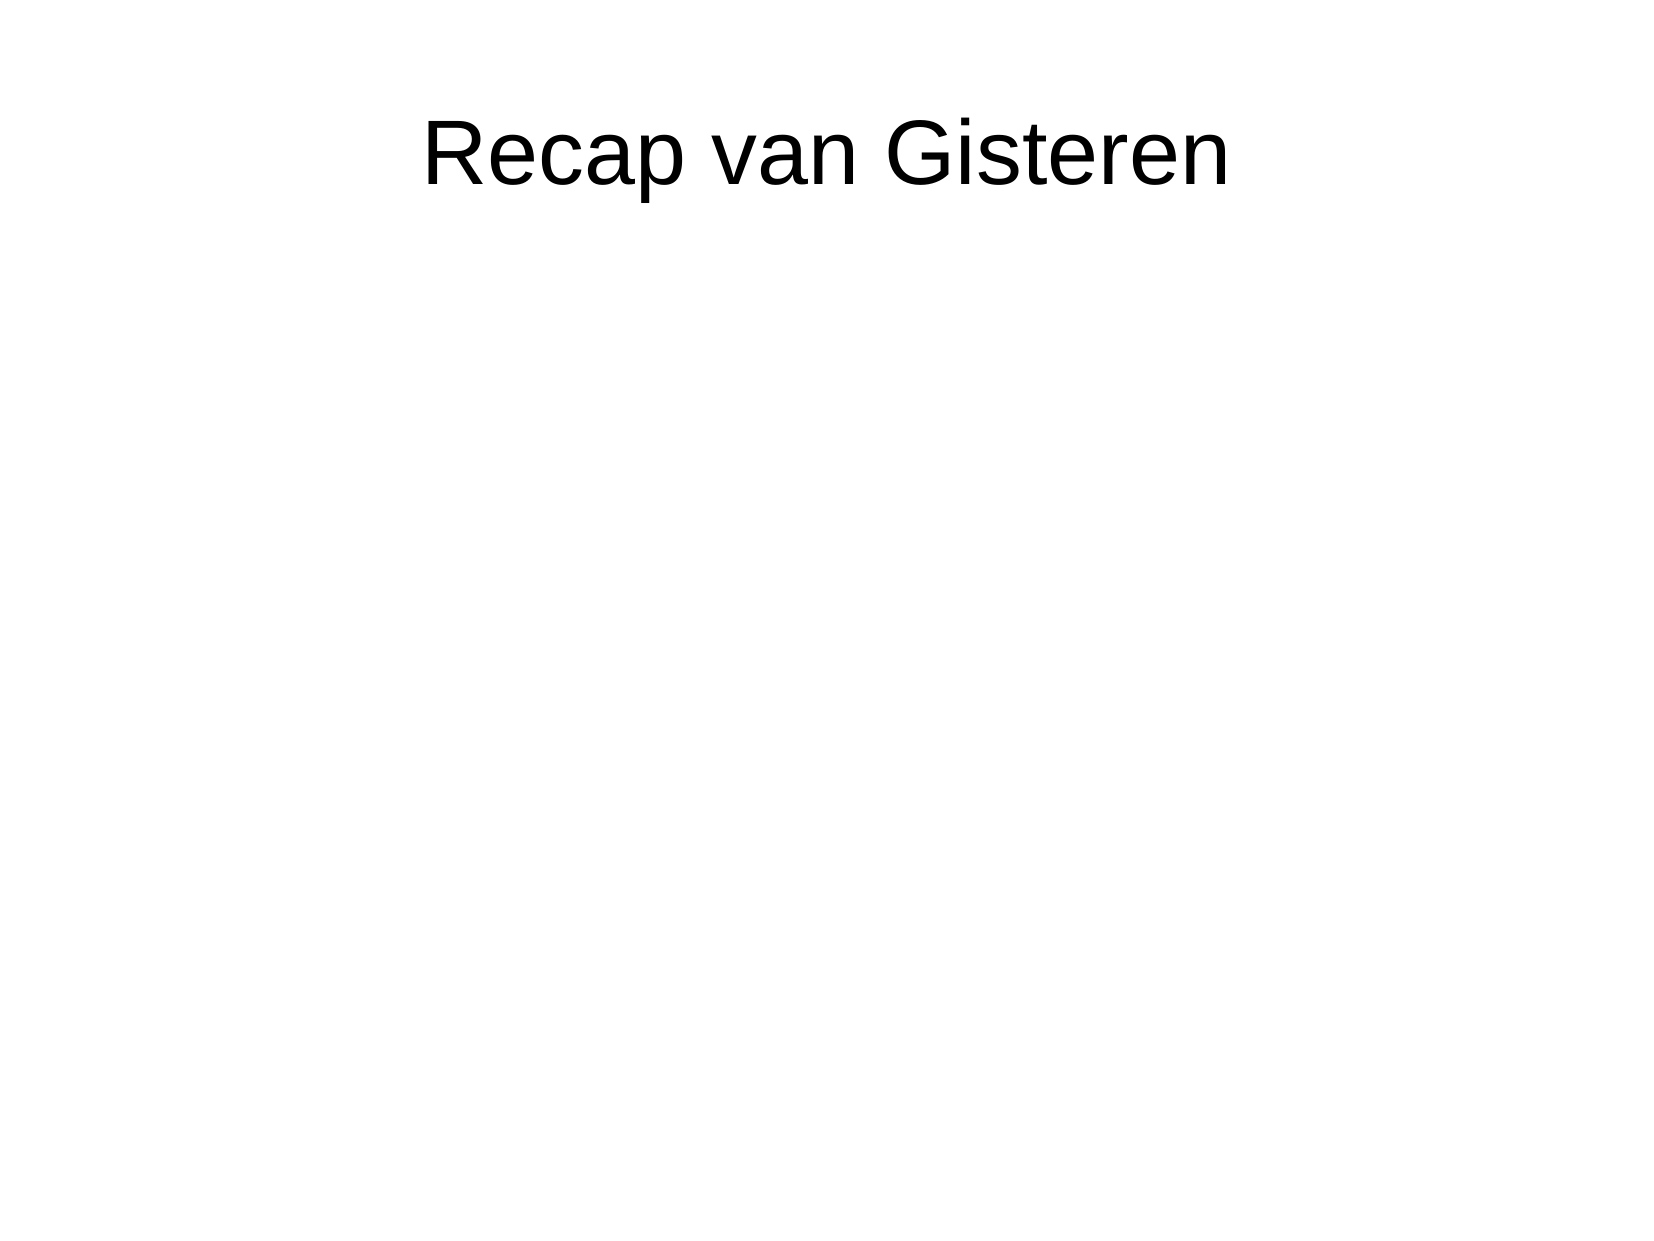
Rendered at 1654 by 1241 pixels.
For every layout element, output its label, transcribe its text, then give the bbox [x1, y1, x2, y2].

title Recap van Gisteren [82, 49, 1571, 257]
